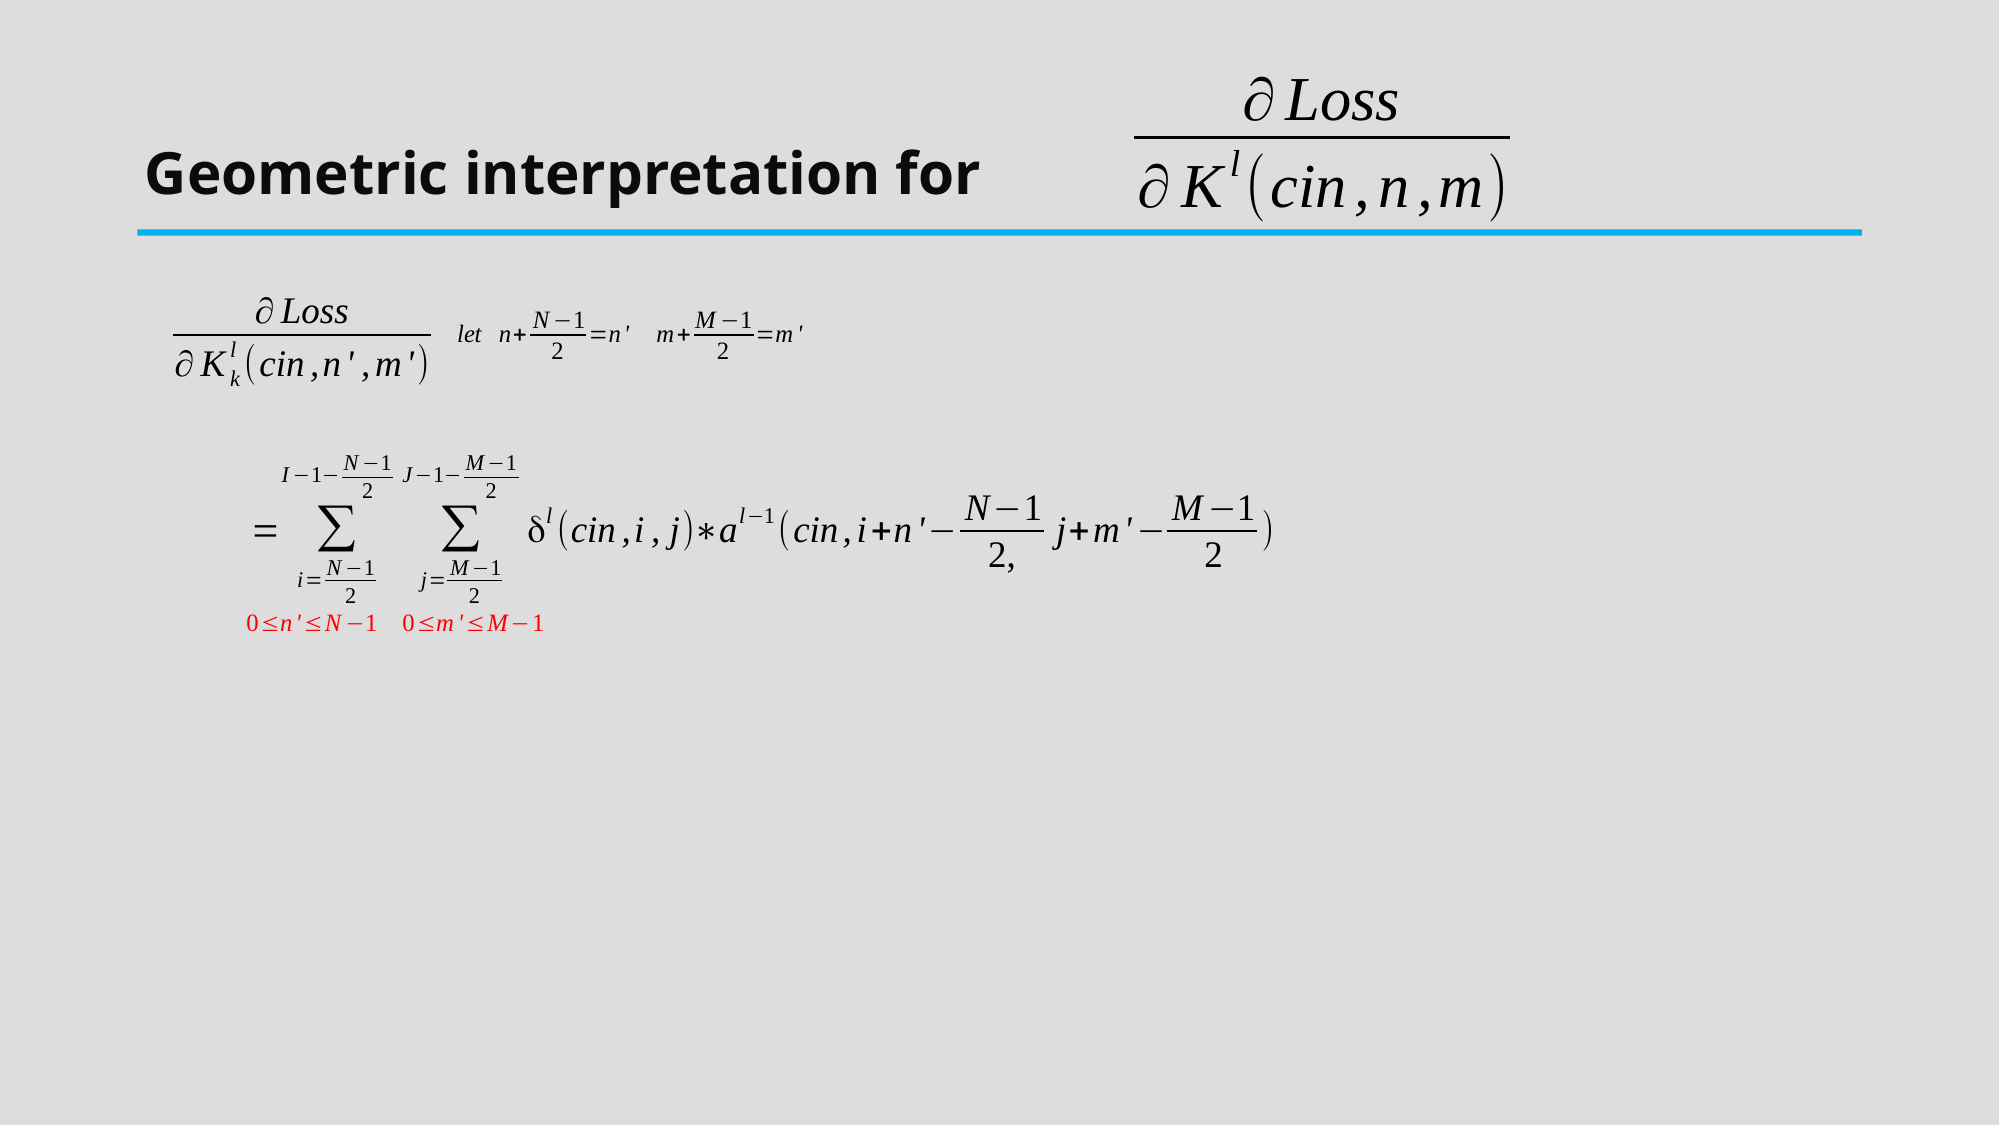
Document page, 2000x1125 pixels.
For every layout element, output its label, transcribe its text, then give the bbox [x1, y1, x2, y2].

chart [165, 290, 810, 390]
chart [1125, 64, 1519, 225]
chart [240, 450, 1280, 637]
title Geometric interpretation for [137, 108, 1863, 233]
